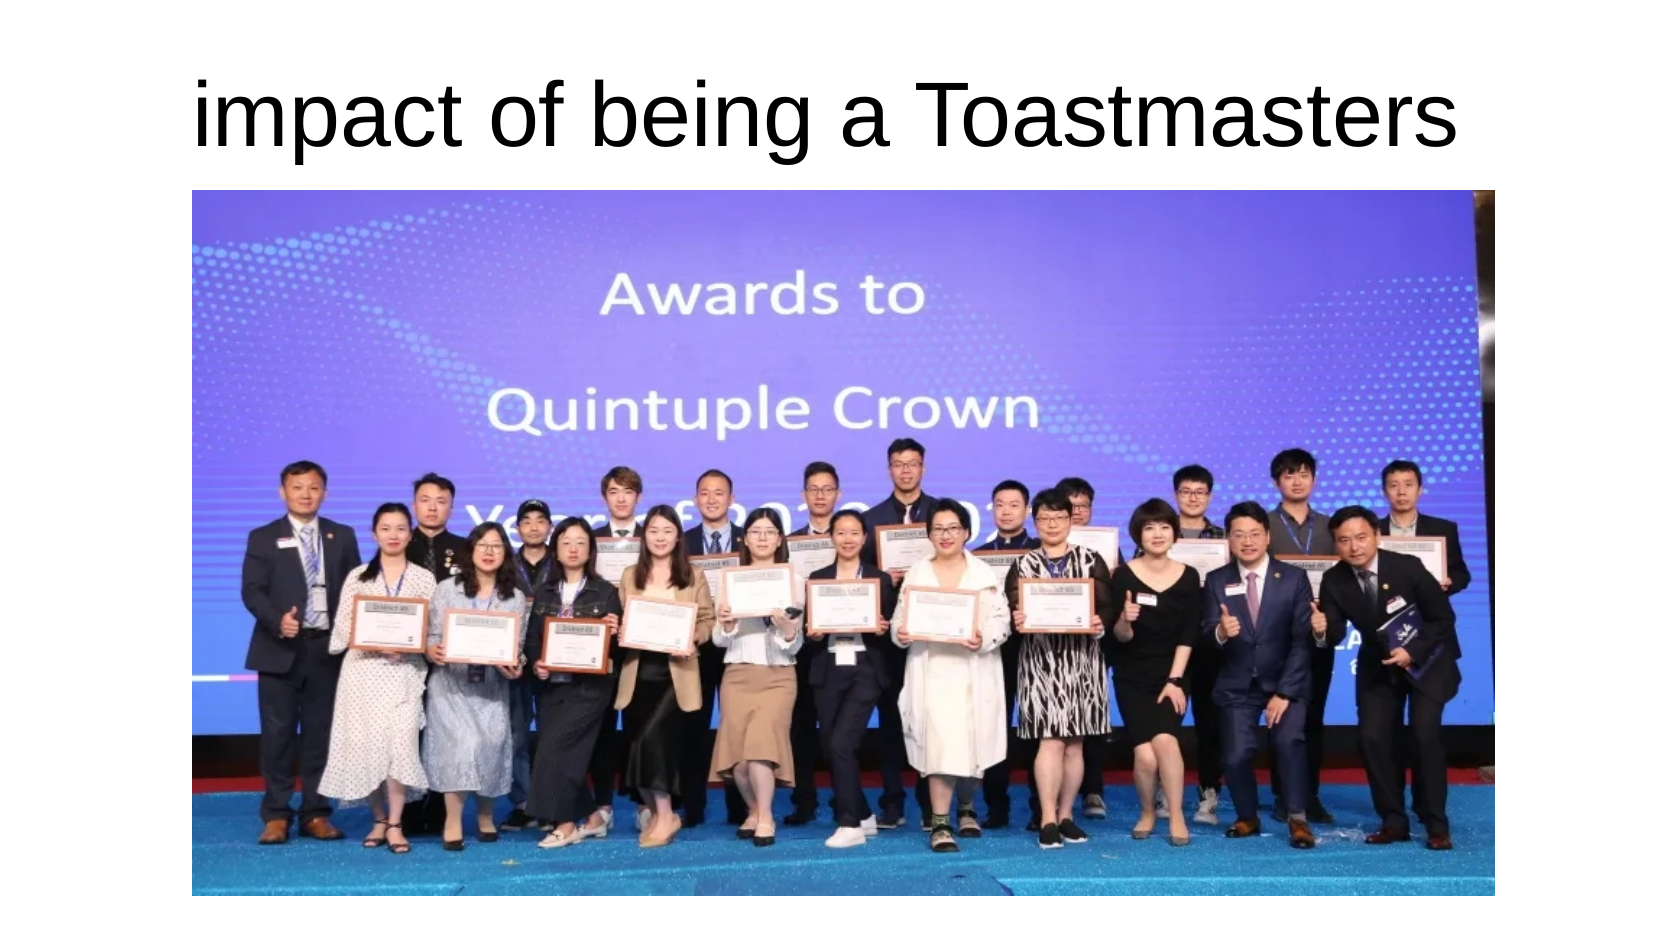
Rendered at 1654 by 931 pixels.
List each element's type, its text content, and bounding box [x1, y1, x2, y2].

title impact of being a Toastmasters [82, 37, 1571, 193]
picture [192, 190, 1495, 896]
